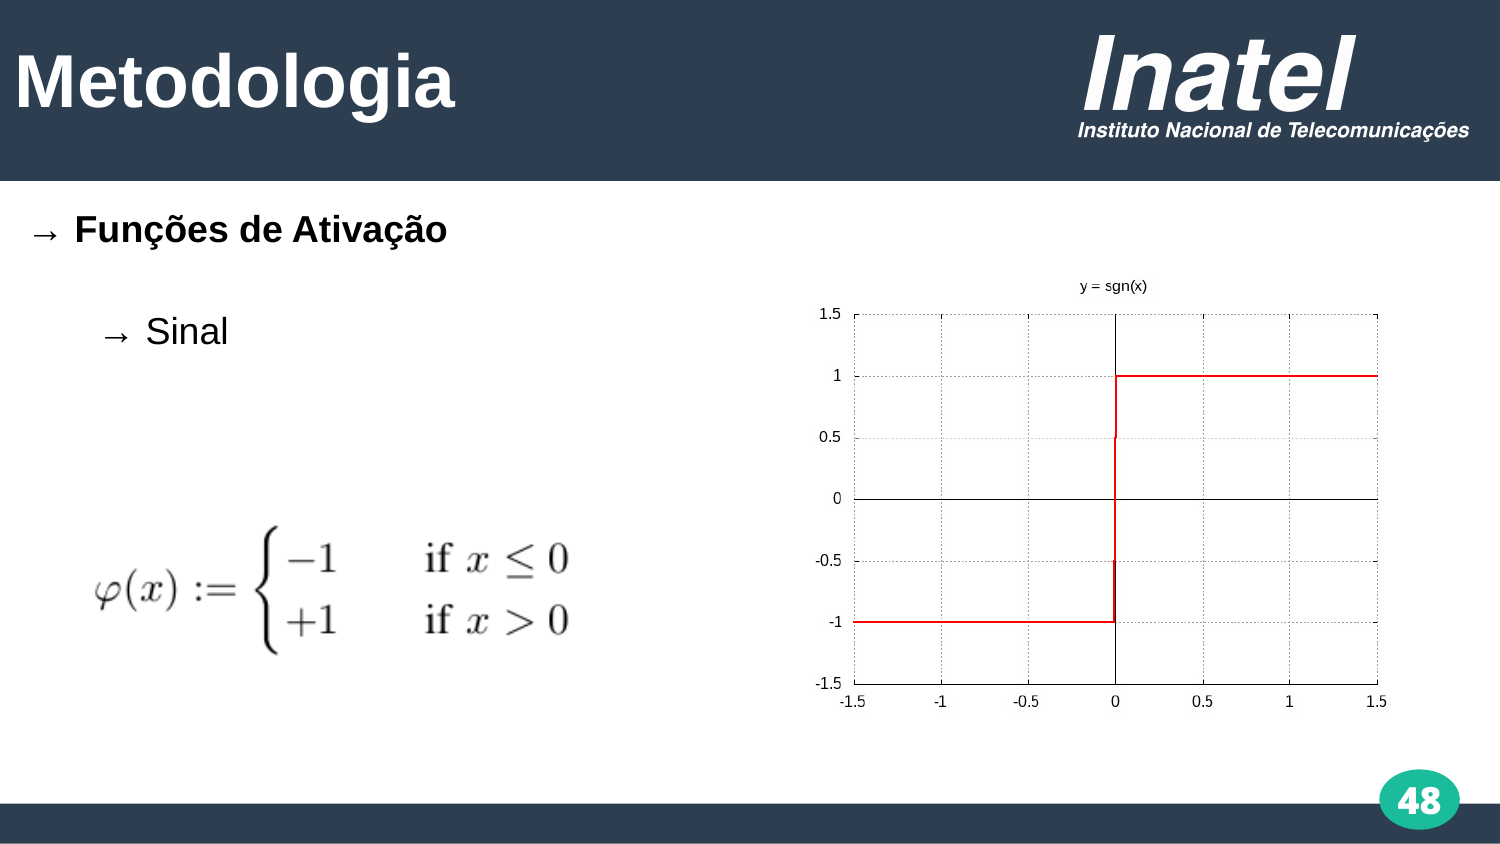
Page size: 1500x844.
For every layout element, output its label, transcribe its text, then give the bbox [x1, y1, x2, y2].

text_box → Sinal [82, 303, 244, 361]
picture [791, 259, 1406, 721]
text_box Metodologia [0, 27, 1063, 136]
picture [1078, 35, 1469, 142]
picture [82, 504, 577, 674]
text_box → Funções de Ativação [11, 200, 1477, 258]
